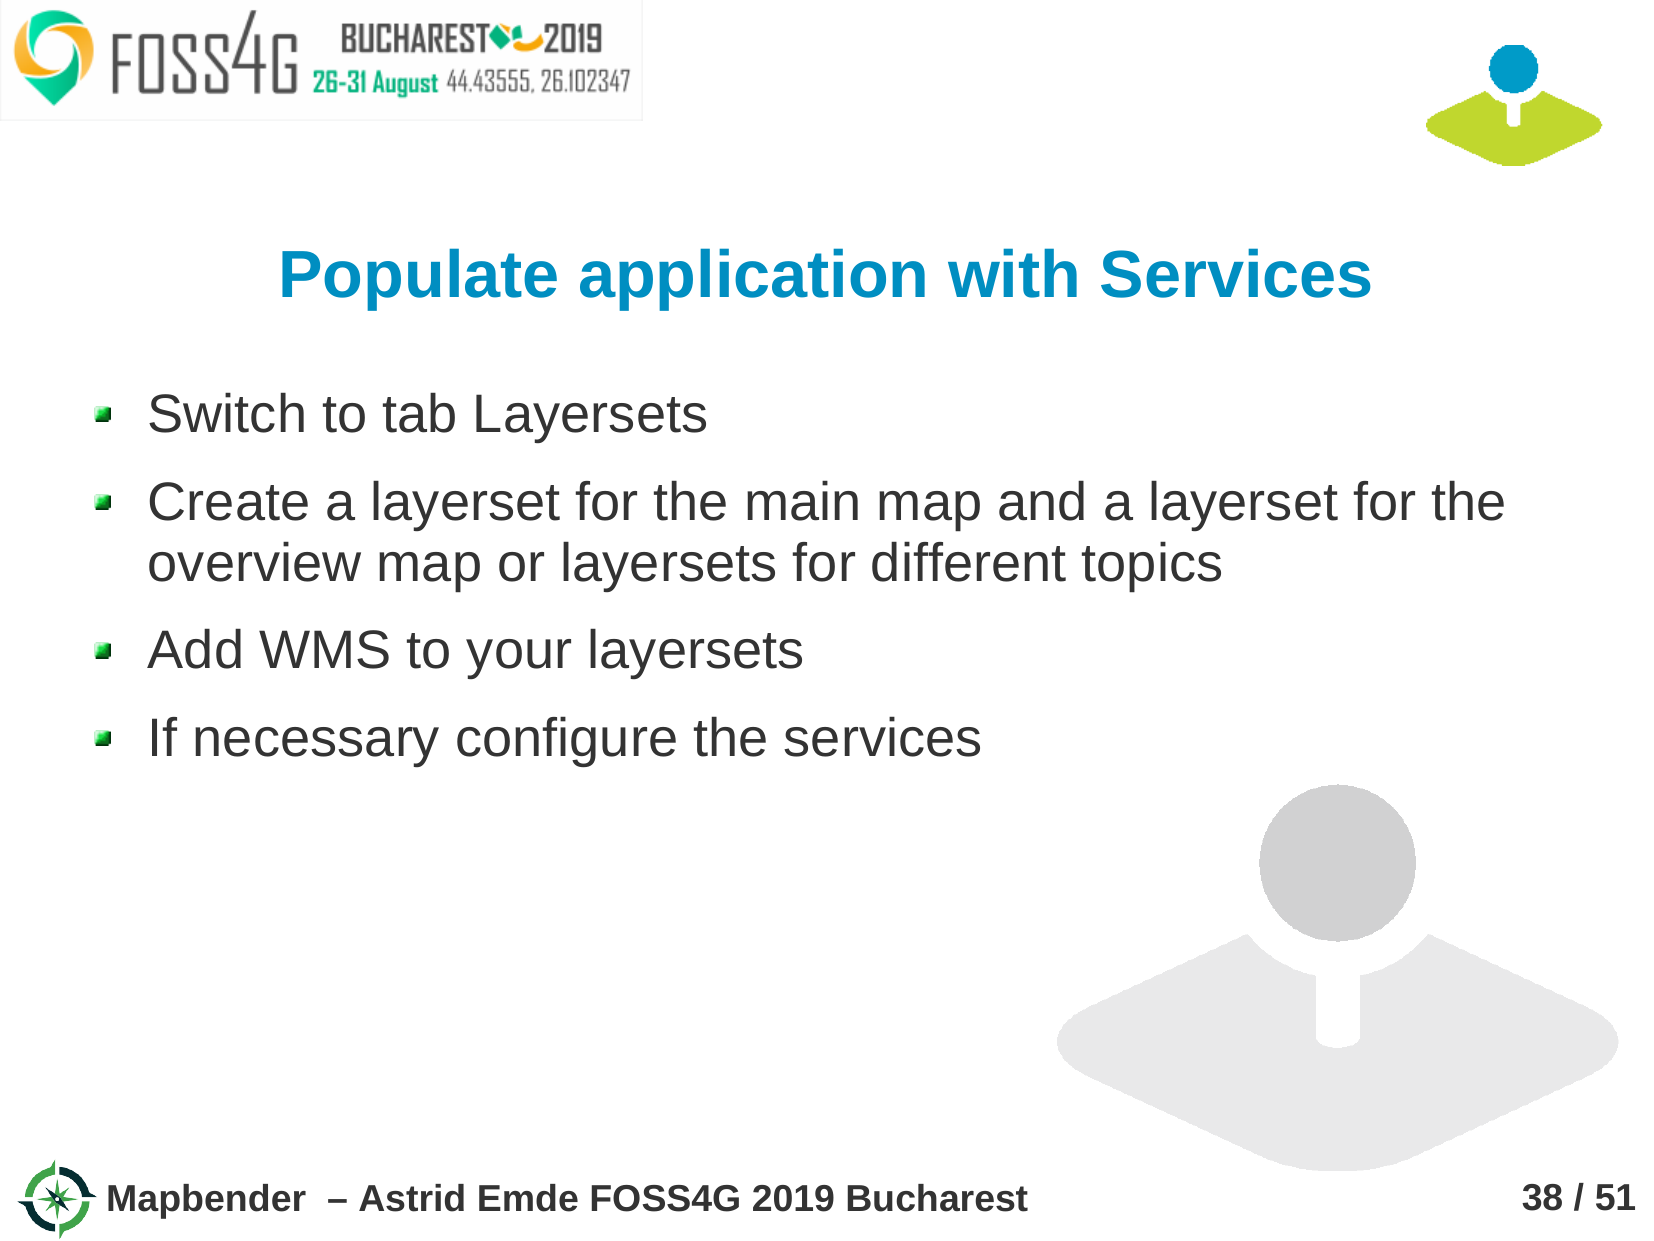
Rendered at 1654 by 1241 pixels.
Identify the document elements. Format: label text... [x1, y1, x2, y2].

picture [1426, 45, 1604, 166]
picture [16, 1158, 98, 1240]
list Switch to tab Layersets Create a layerset for the main map and a layerset for the overview map or layersets for different topics Add WMS to your layersets If necessary configure the services [76, 383, 1565, 1188]
title Populate application with Services [82, 188, 1571, 361]
picture [0, 0, 643, 121]
